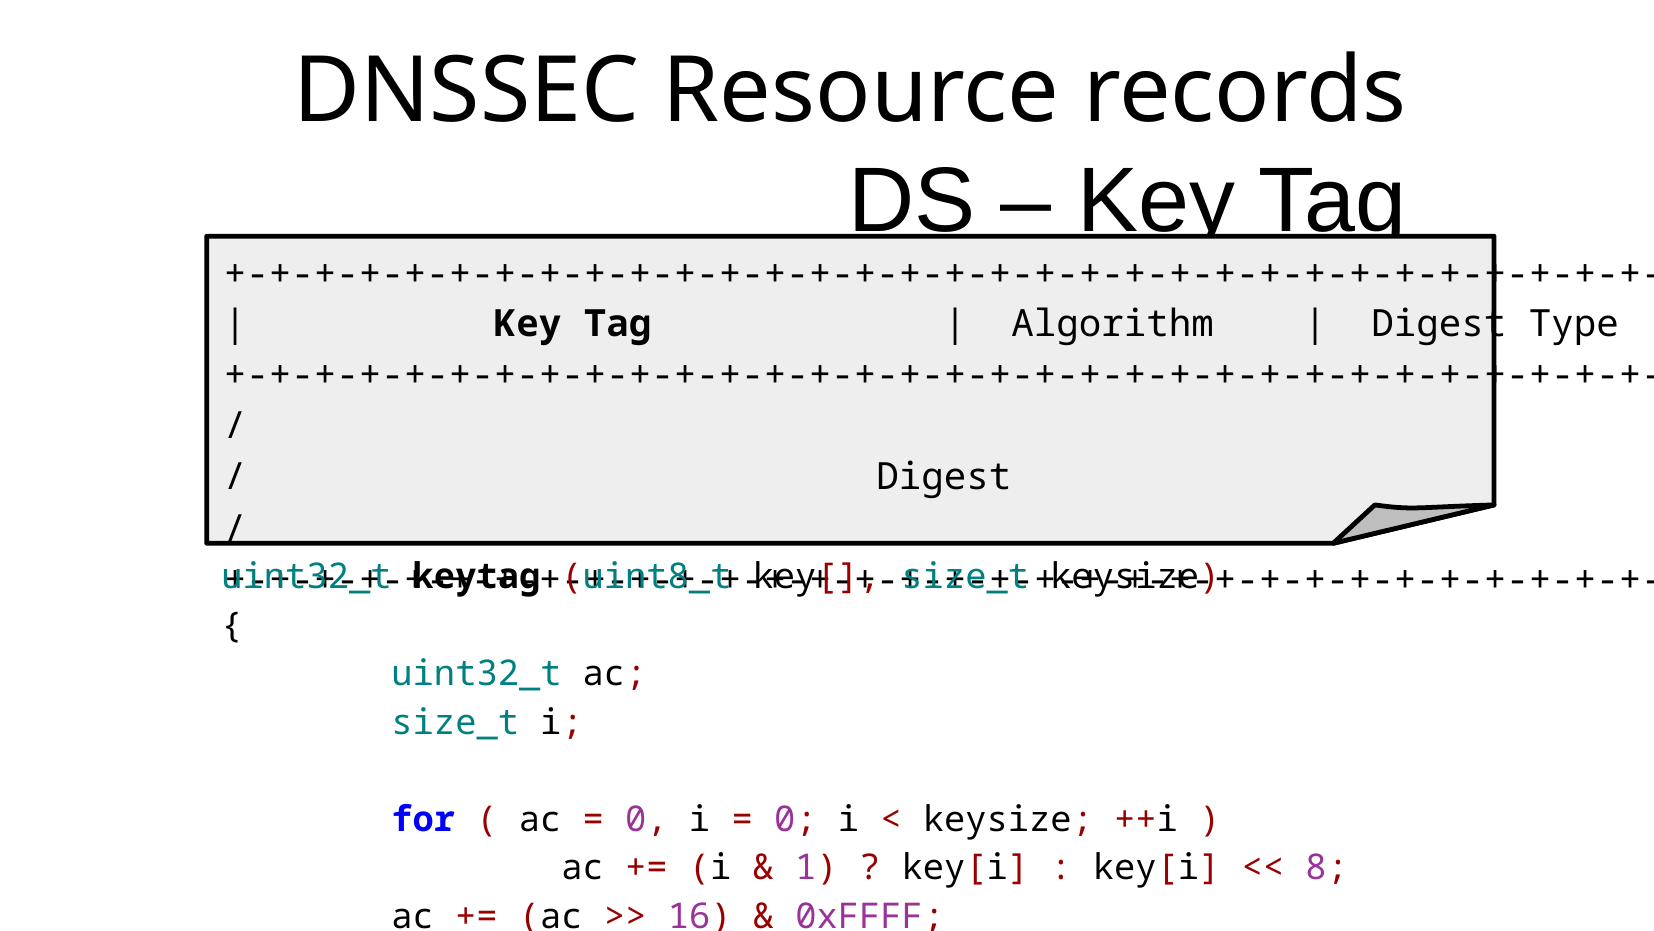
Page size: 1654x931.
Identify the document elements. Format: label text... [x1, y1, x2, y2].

text_box +-+-+-+-+-+-+-+-+-+-+-+-+-+-+-+-+-+-+-+-+-+-+-+-+-+-+-+-+-+-+-+-+ | Key Tag | Algorithm | Digest Type | +-+-+-+-+-+-+-+-+-+-+-+-+-+-+-+-+-+-+-+-+-+-+-+-+-+-+-+-+-+-+-+-+ / / / Digest / / / +-+-+-+-+-+-+-+-+-+-+-+-+-+-+-+-+-+-+-+-+-+-+-+-+-+-+-+-+-+-+-+-+ [206, 236, 1495, 544]
text_box uint32_t keytag (uint8_t key[], size_t keysize) { uint32_t ac; size_t i; for ( ac = 0, i = 0; i < keysize; ++i ) ac += (i & 1) ? key[i] : key[i] << 8; ac += (ac >> 16) & 0xFFFF; return ac & 0xFFFF; } [206, 543, 1211, 910]
title DNSSEC Resource records DS – Key Tag [3, 23, 1408, 221]
